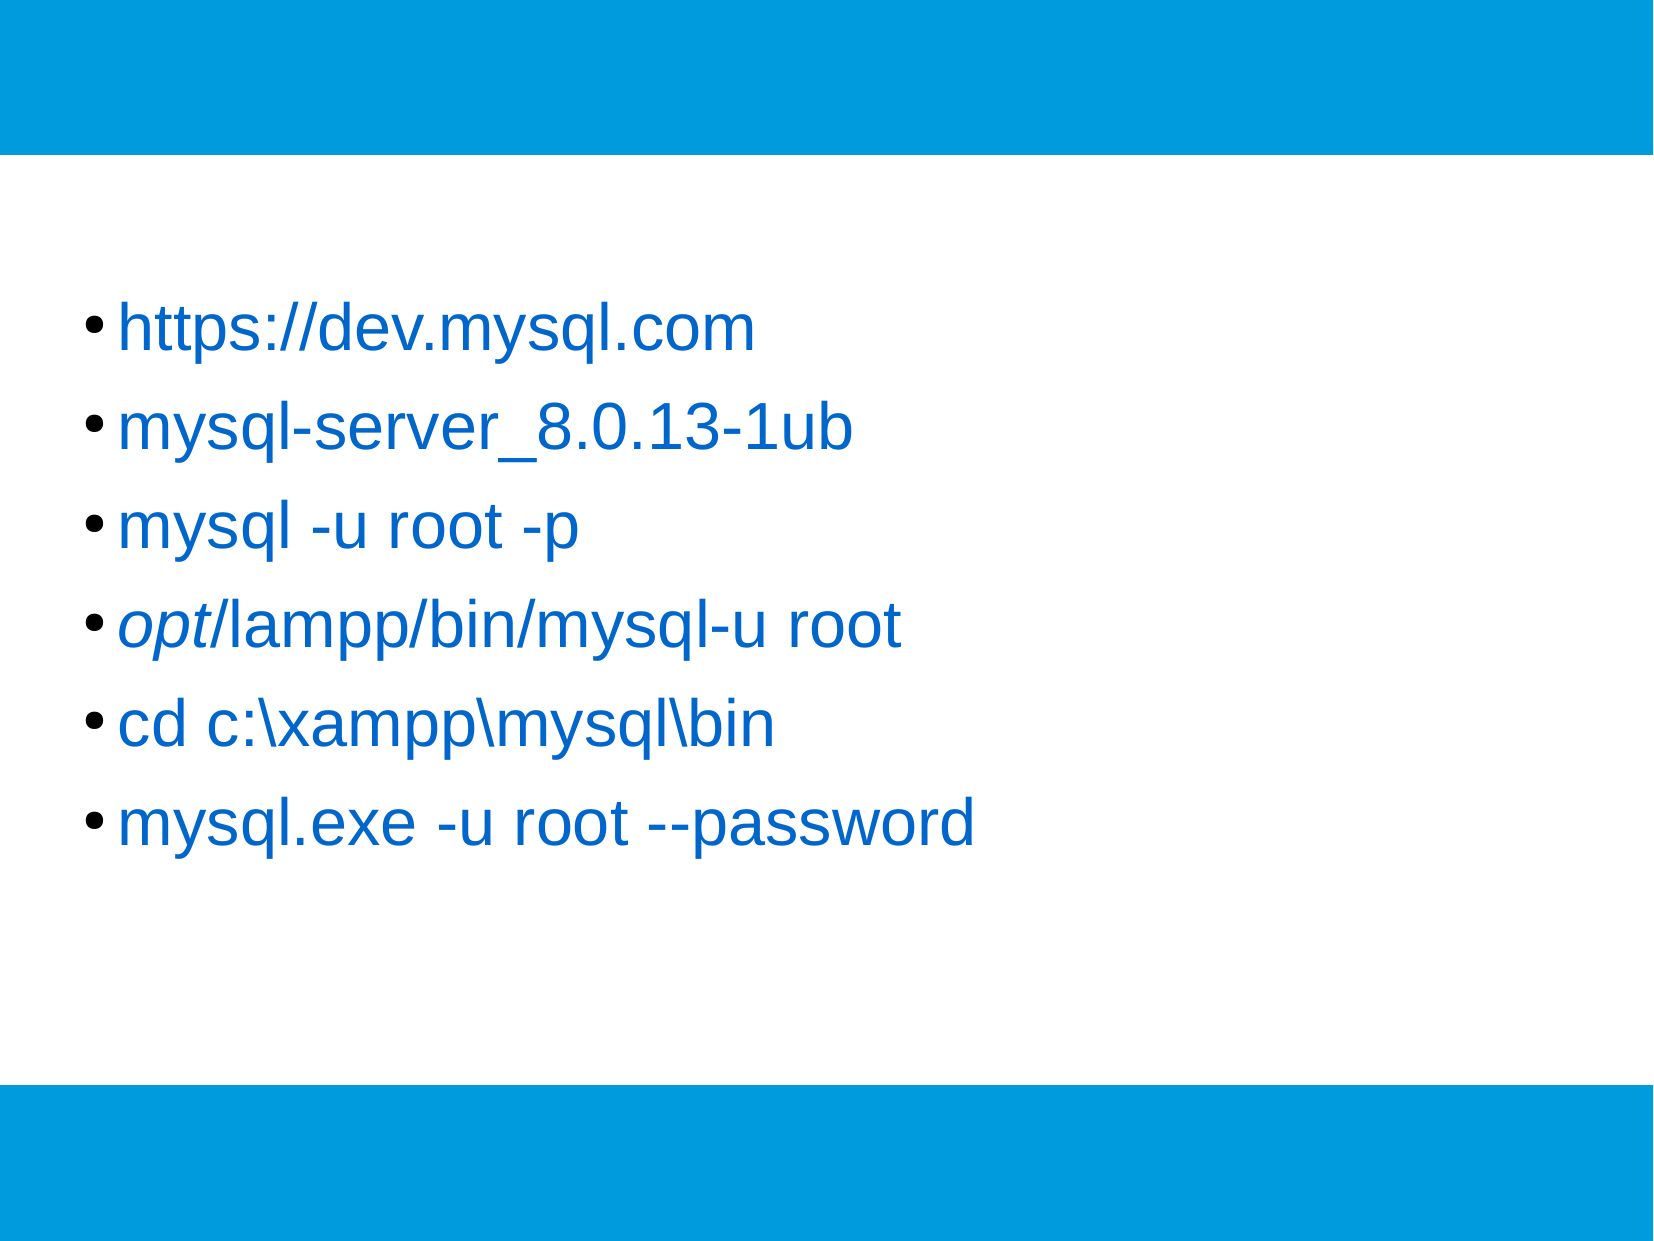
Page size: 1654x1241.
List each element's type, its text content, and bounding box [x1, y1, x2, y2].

list https://dev.mysql.com mysql-server_8.0.13-1ub mysql -u root -p opt/lampp/bin/mysql-u root cd c:\xampp\mysql\bin mysql.exe -u root --password [82, 290, 1571, 1010]
